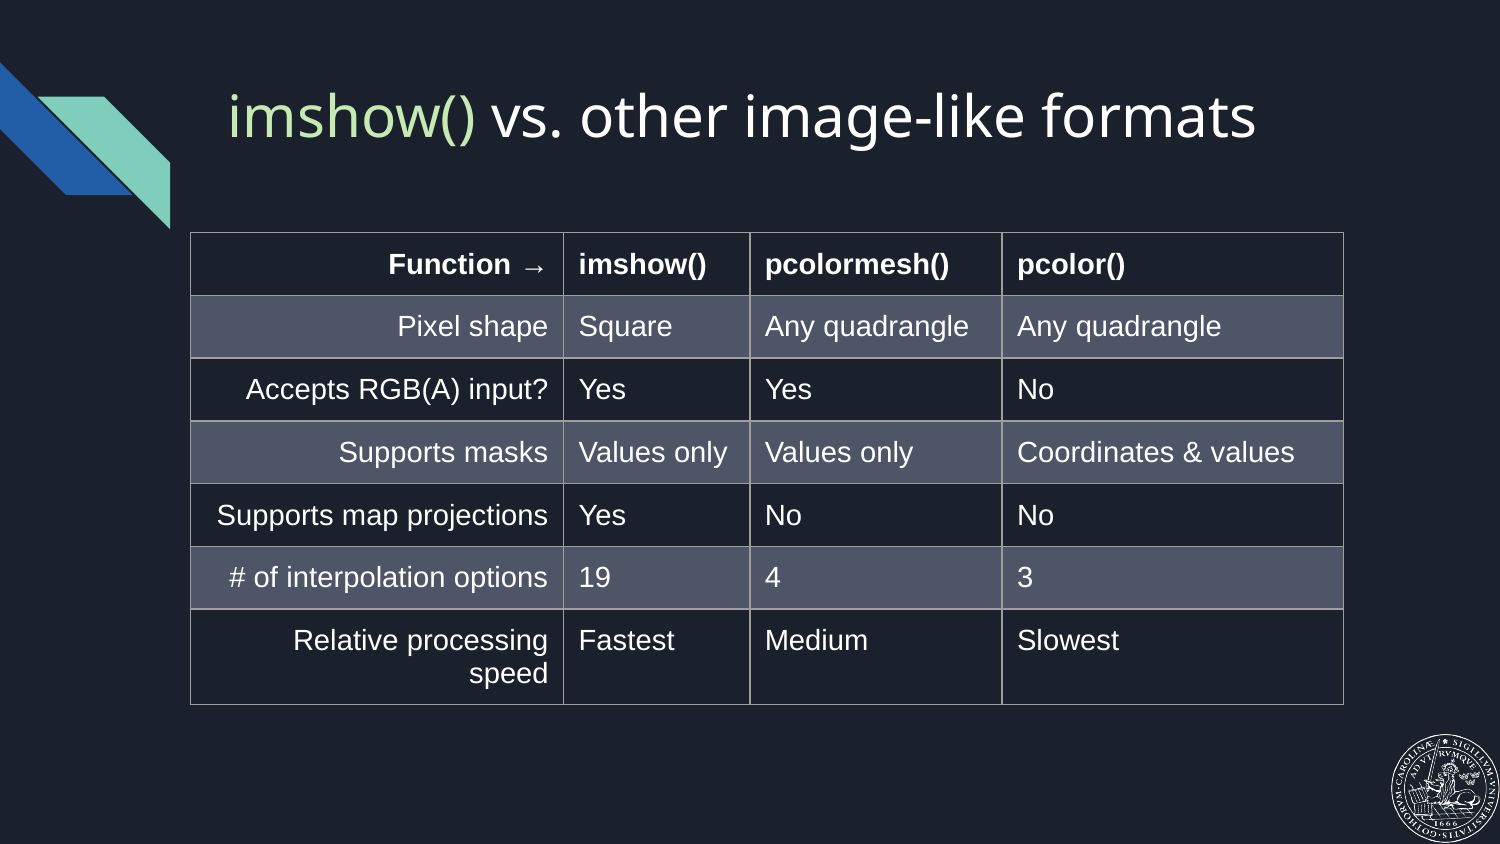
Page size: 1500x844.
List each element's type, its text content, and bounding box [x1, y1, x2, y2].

table_cell # of interpolation options [191, 547, 563, 608]
table_cell Any quadrangle [751, 296, 1001, 357]
table_cell Values only [564, 422, 749, 483]
table_cell No [1003, 359, 1343, 420]
title imshow() vs. other image-like formats [212, 64, 1368, 215]
table_cell Yes [564, 359, 749, 420]
table_cell Values only [751, 422, 1001, 483]
table_cell Supports masks [191, 422, 563, 483]
table_cell Yes [751, 359, 1001, 420]
table_cell 19 [564, 547, 749, 608]
table_cell Slowest [1003, 610, 1343, 704]
picture [1382, 724, 1500, 844]
table_cell Pixel shape [191, 296, 563, 357]
table_cell Any quadrangle [1003, 296, 1343, 357]
table_header imshow() [564, 233, 749, 295]
table_cell Square [564, 296, 749, 357]
table_header Function → [191, 233, 563, 295]
table_cell Fastest [564, 610, 749, 704]
table_cell 3 [1003, 547, 1343, 608]
table_cell No [1003, 484, 1343, 546]
table_cell Coordinates & values [1003, 422, 1343, 483]
table_header pcolormesh() [751, 233, 1001, 295]
table_cell Medium [751, 610, 1001, 704]
table_header pcolor() [1003, 233, 1343, 295]
table_cell Yes [564, 484, 749, 546]
table_cell 4 [751, 547, 1001, 608]
table_cell Supports map projections [191, 484, 563, 546]
table_cell No [751, 484, 1001, 546]
table_cell Accepts RGB(A) input? [191, 359, 563, 420]
table_cell Relative processing speed [191, 610, 563, 704]
